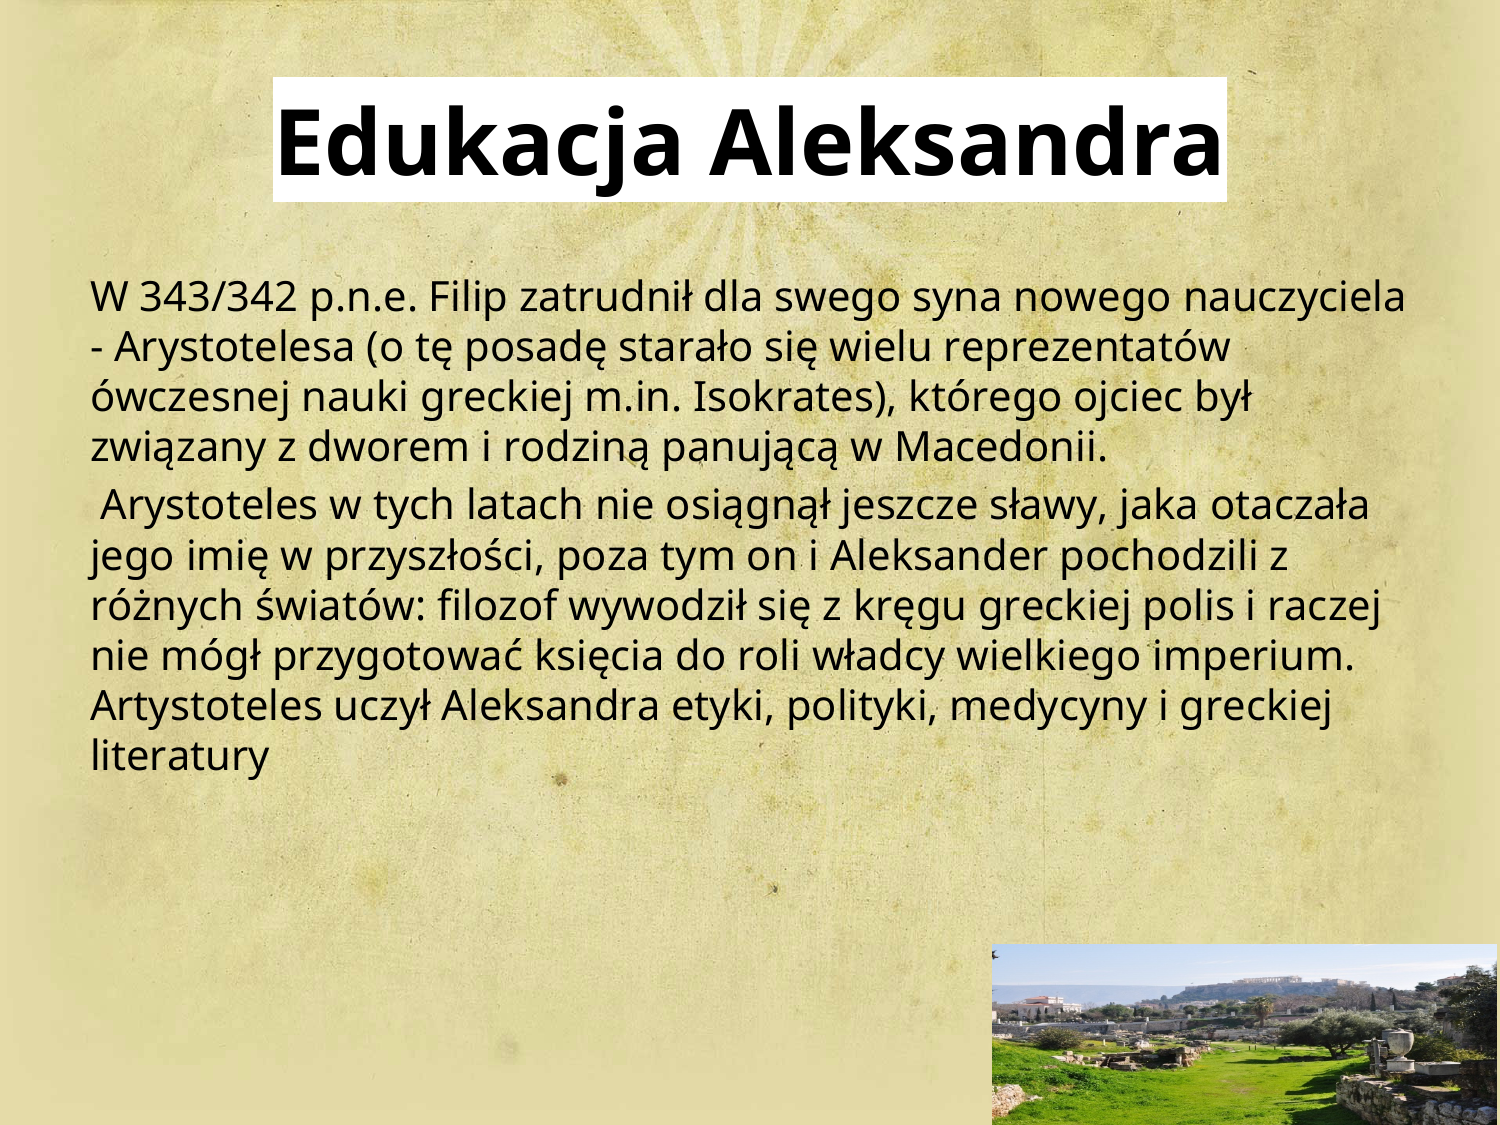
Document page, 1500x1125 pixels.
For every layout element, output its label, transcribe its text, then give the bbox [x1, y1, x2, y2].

title Edukacja Aleksandra [75, 45, 1426, 233]
text_box W 343/342 p.n.e. Filip zatrudnił dla swego syna nowego nauczyciela - Arystotelesa (o tę posadę starało się wielu reprezentatów ówczesnej nauki greckiej m.in. Isokrates), którego ojciec był związany z dworem i rodziną panującą w Macedonii. Arystoteles w tych latach nie osiągnął jeszcze sławy, jaka otaczała jego imię w przyszłości, poza tym on i Aleksander pochodzili z różnych światów: filozof wywodził się z kręgu greckiej polis i raczej nie mógł przygotować księcia do roli władcy wielkiego imperium. Artystoteles uczył Aleksandra etyki, polityki, medycyny i greckiej literatury [75, 262, 1426, 1005]
picture [0, 0, 1500, 1125]
